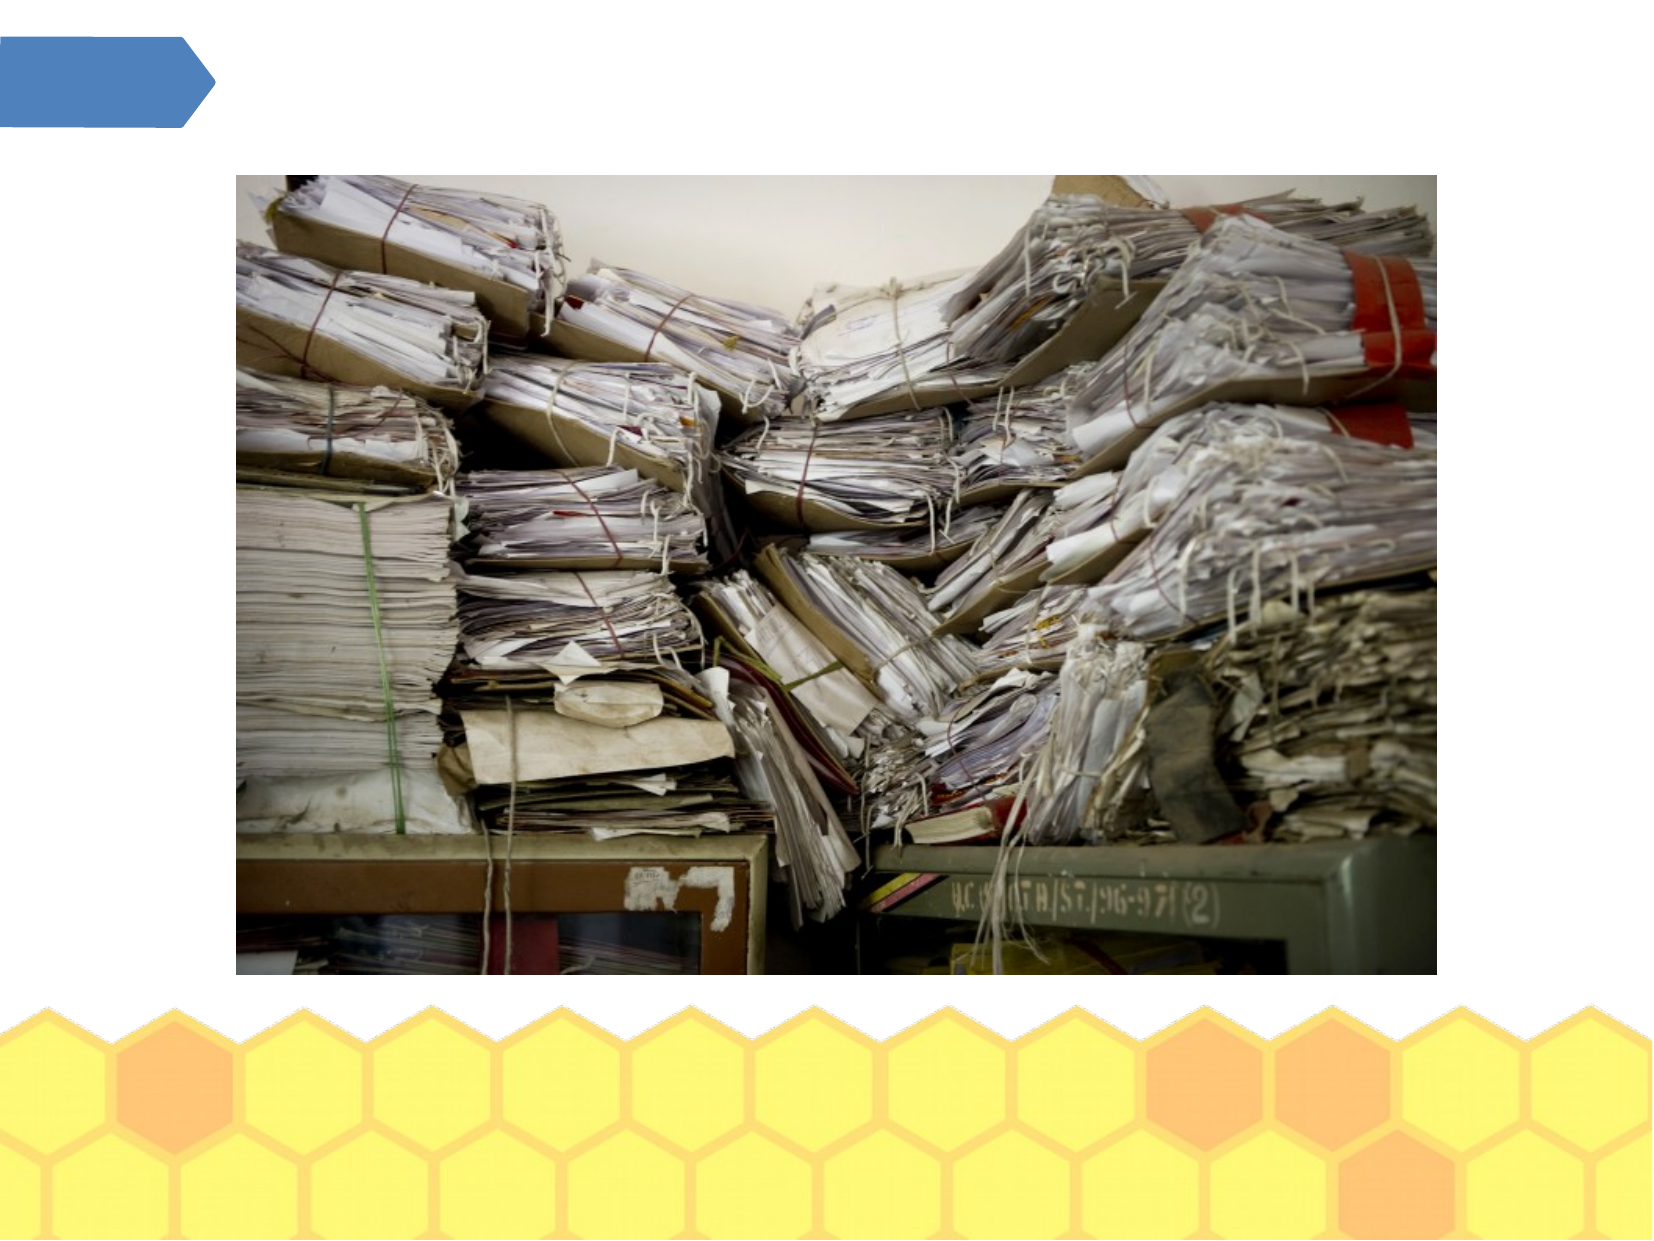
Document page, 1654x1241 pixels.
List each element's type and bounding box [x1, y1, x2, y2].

picture [236, 175, 1437, 975]
picture [0, 1001, 1653, 1240]
